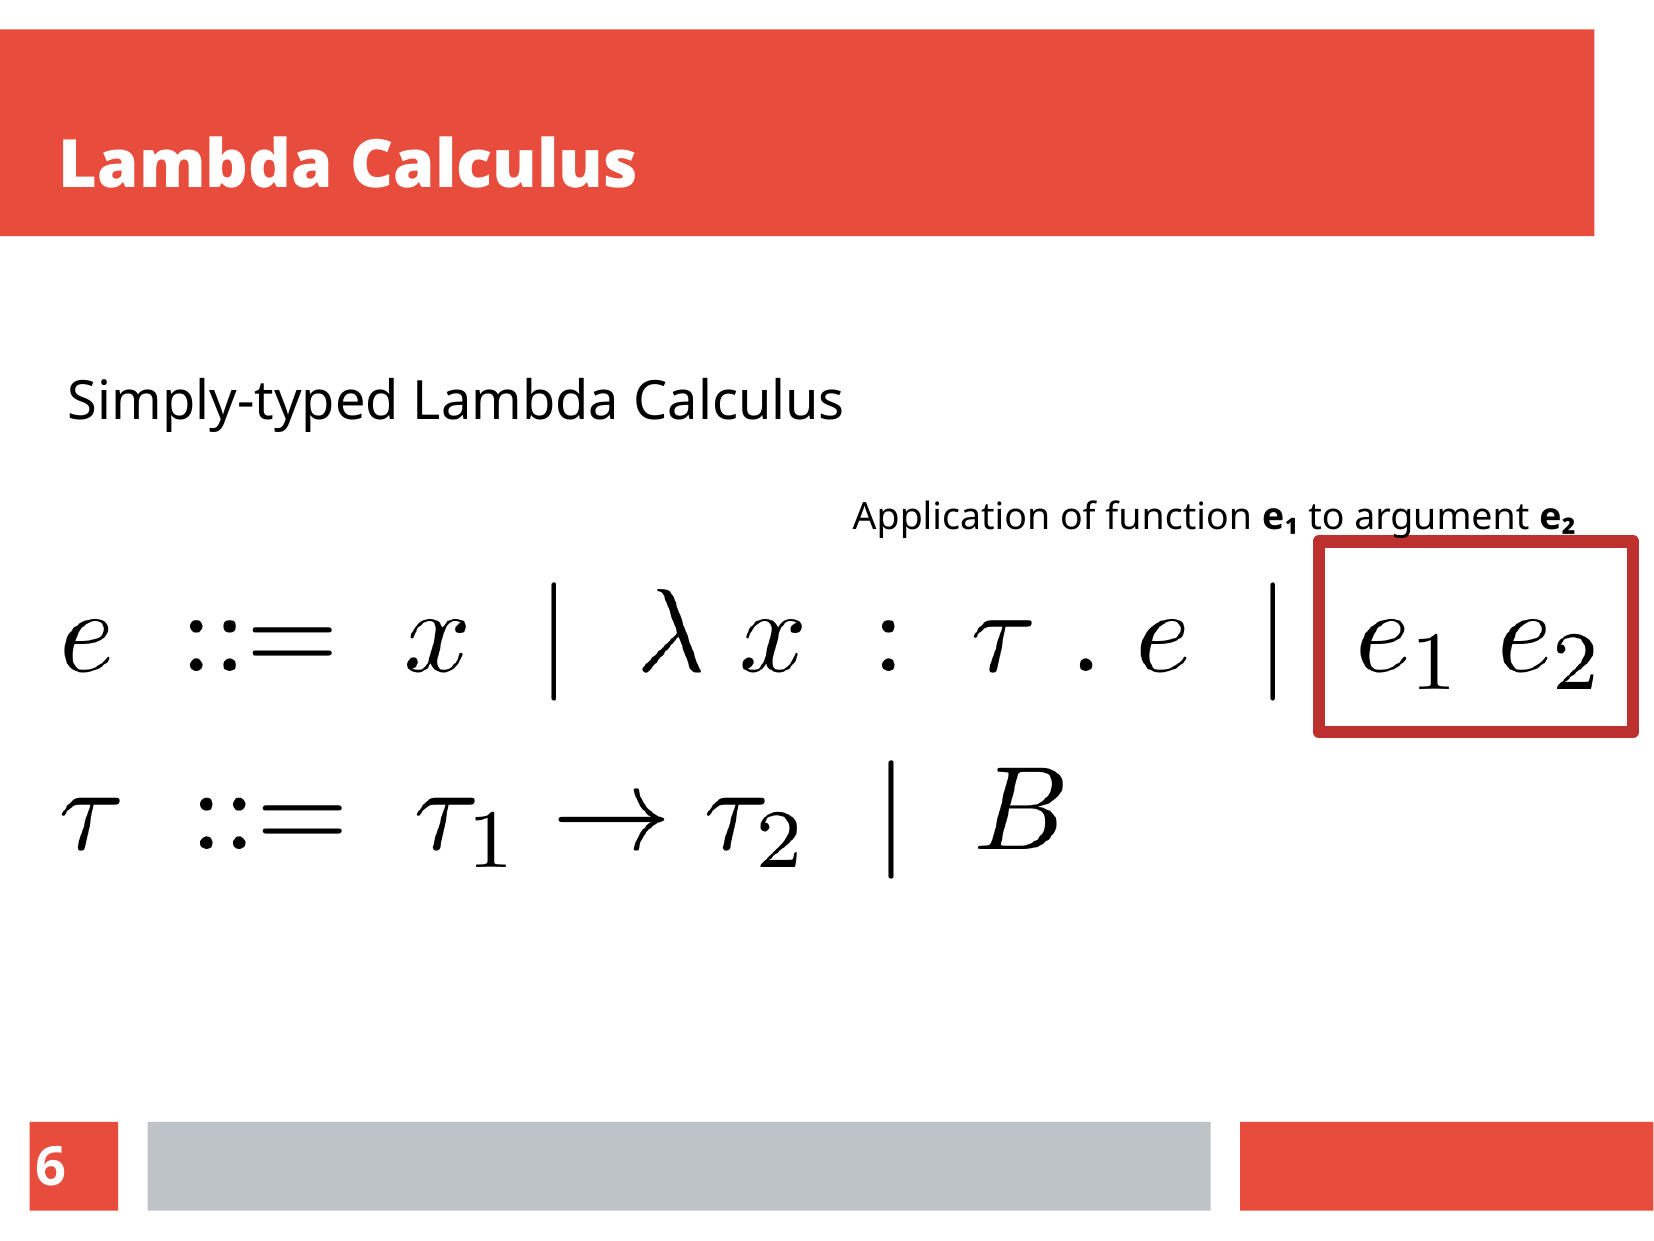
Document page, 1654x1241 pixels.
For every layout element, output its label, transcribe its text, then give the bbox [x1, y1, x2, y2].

text_box 6 [20, 1119, 254, 1210]
title Lambda Calculus [59, 58, 1595, 207]
picture [1325, 548, 1627, 726]
text_box Application of function e₁ to argument e₂ [837, 481, 1645, 541]
picture [0, 522, 1654, 939]
text_box Simply-typed Lambda Calculus [53, 354, 923, 433]
